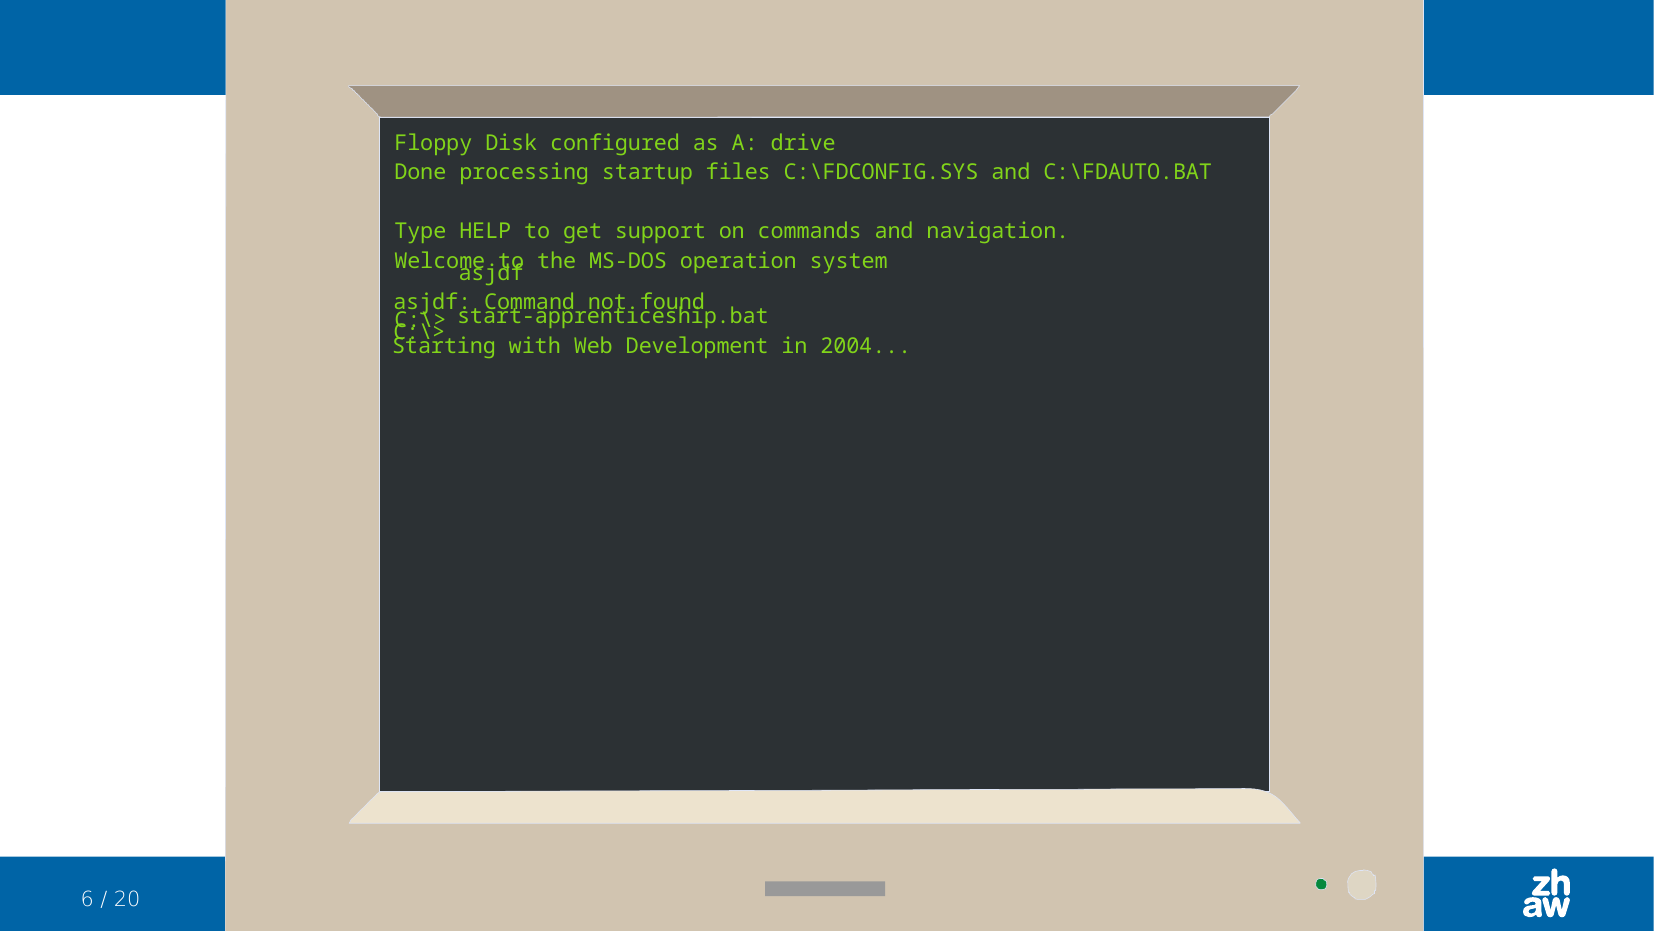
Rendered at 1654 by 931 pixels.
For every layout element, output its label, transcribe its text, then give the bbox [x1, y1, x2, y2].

picture [225, 0, 1425, 931]
text_box Floppy Disk configured as A: drive Done processing startup files C:\FDCONFIG.SYS and C:\FDAUTO.BAT Type HELP to get support on commands and navigation. Welcome to the MS-DOS operation system C:\> [379, 119, 1269, 788]
text_box asjdf asjdf: Command not found C:\> [378, 249, 1231, 292]
text_box start-apprenticeship.bat Starting with Web Development in 2004... [377, 292, 1238, 395]
